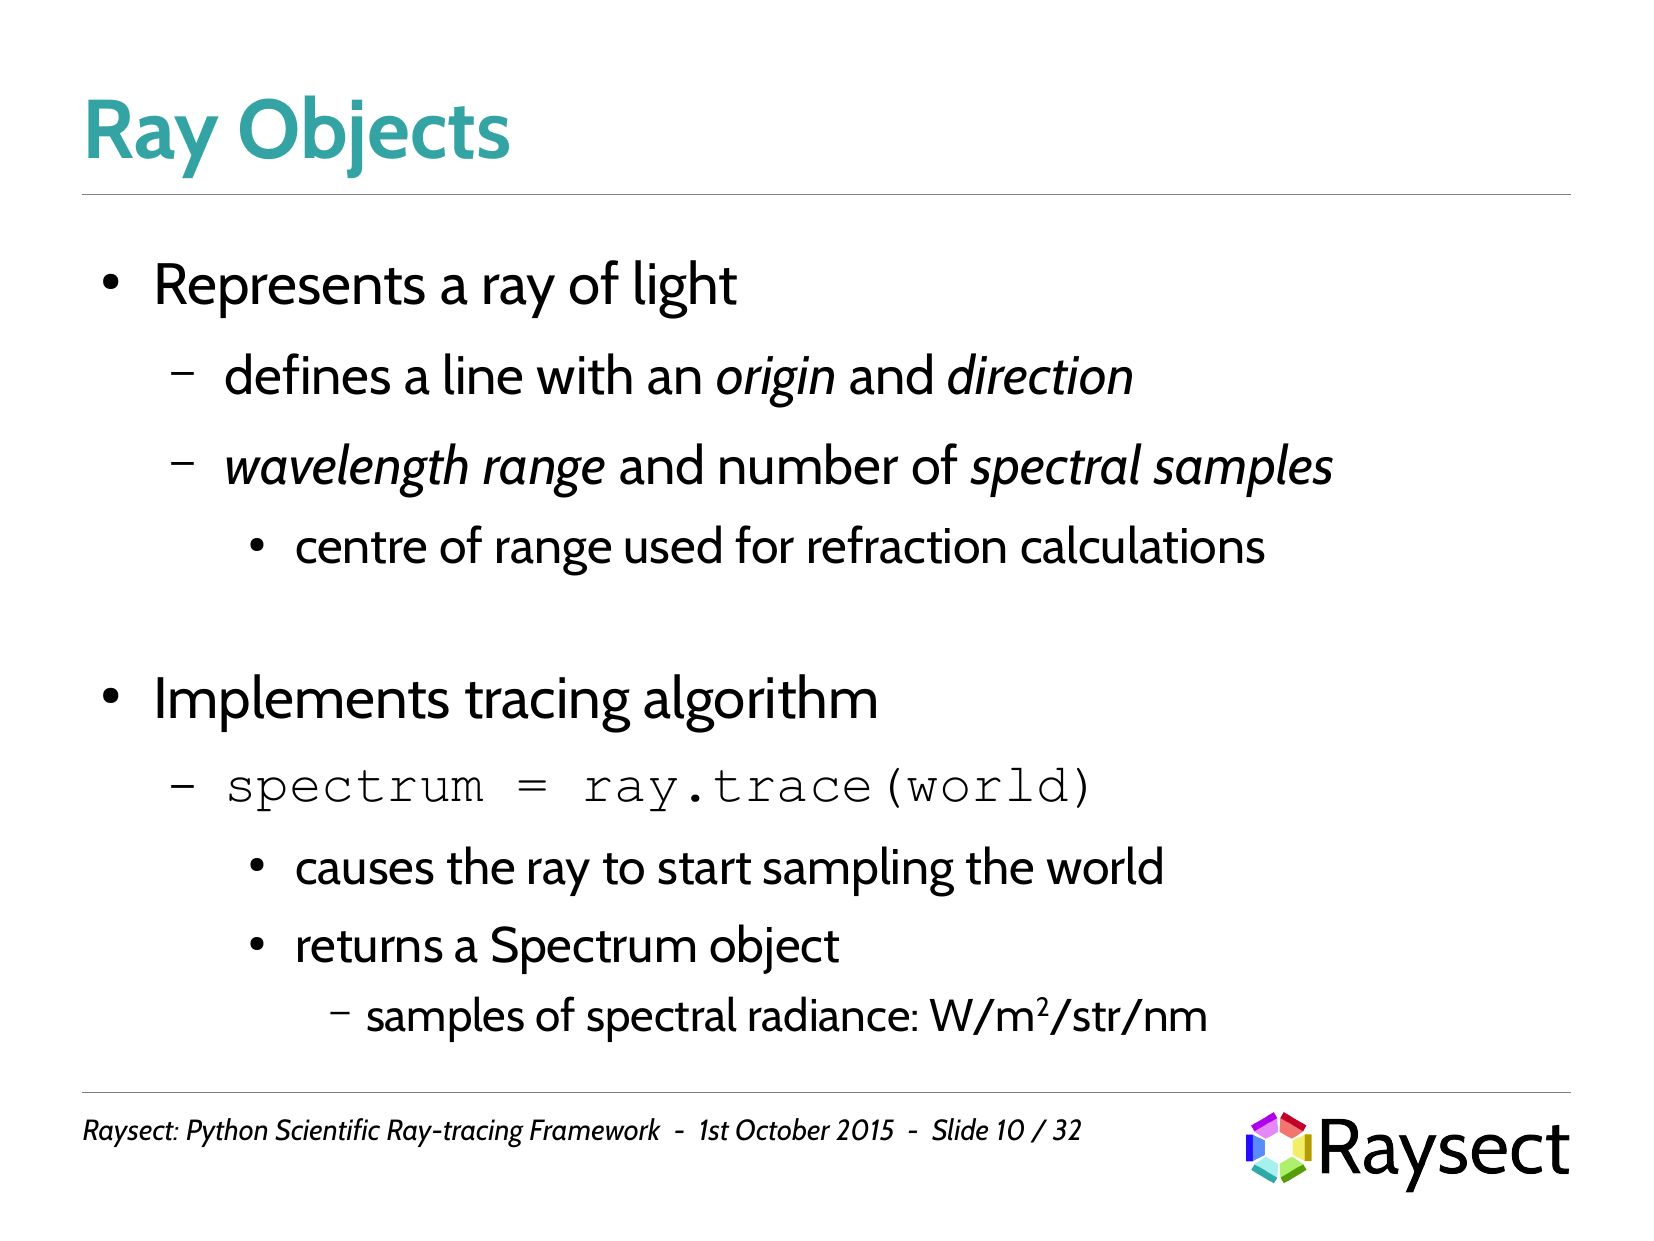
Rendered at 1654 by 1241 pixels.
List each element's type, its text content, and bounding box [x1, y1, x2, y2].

picture [1242, 1108, 1573, 1196]
list Represents a ray of light defines a line with an origin and direction wavelength range and number of spectral samples centre of range used for refraction calculations Implements tracing algorithm spectrum = ray.trace(world) causes the ray to start sampling the world returns a Spectrum object samples of spectral radiance: W/m2/str/nm [82, 248, 1571, 1063]
title Ray Objects [82, 70, 1571, 187]
